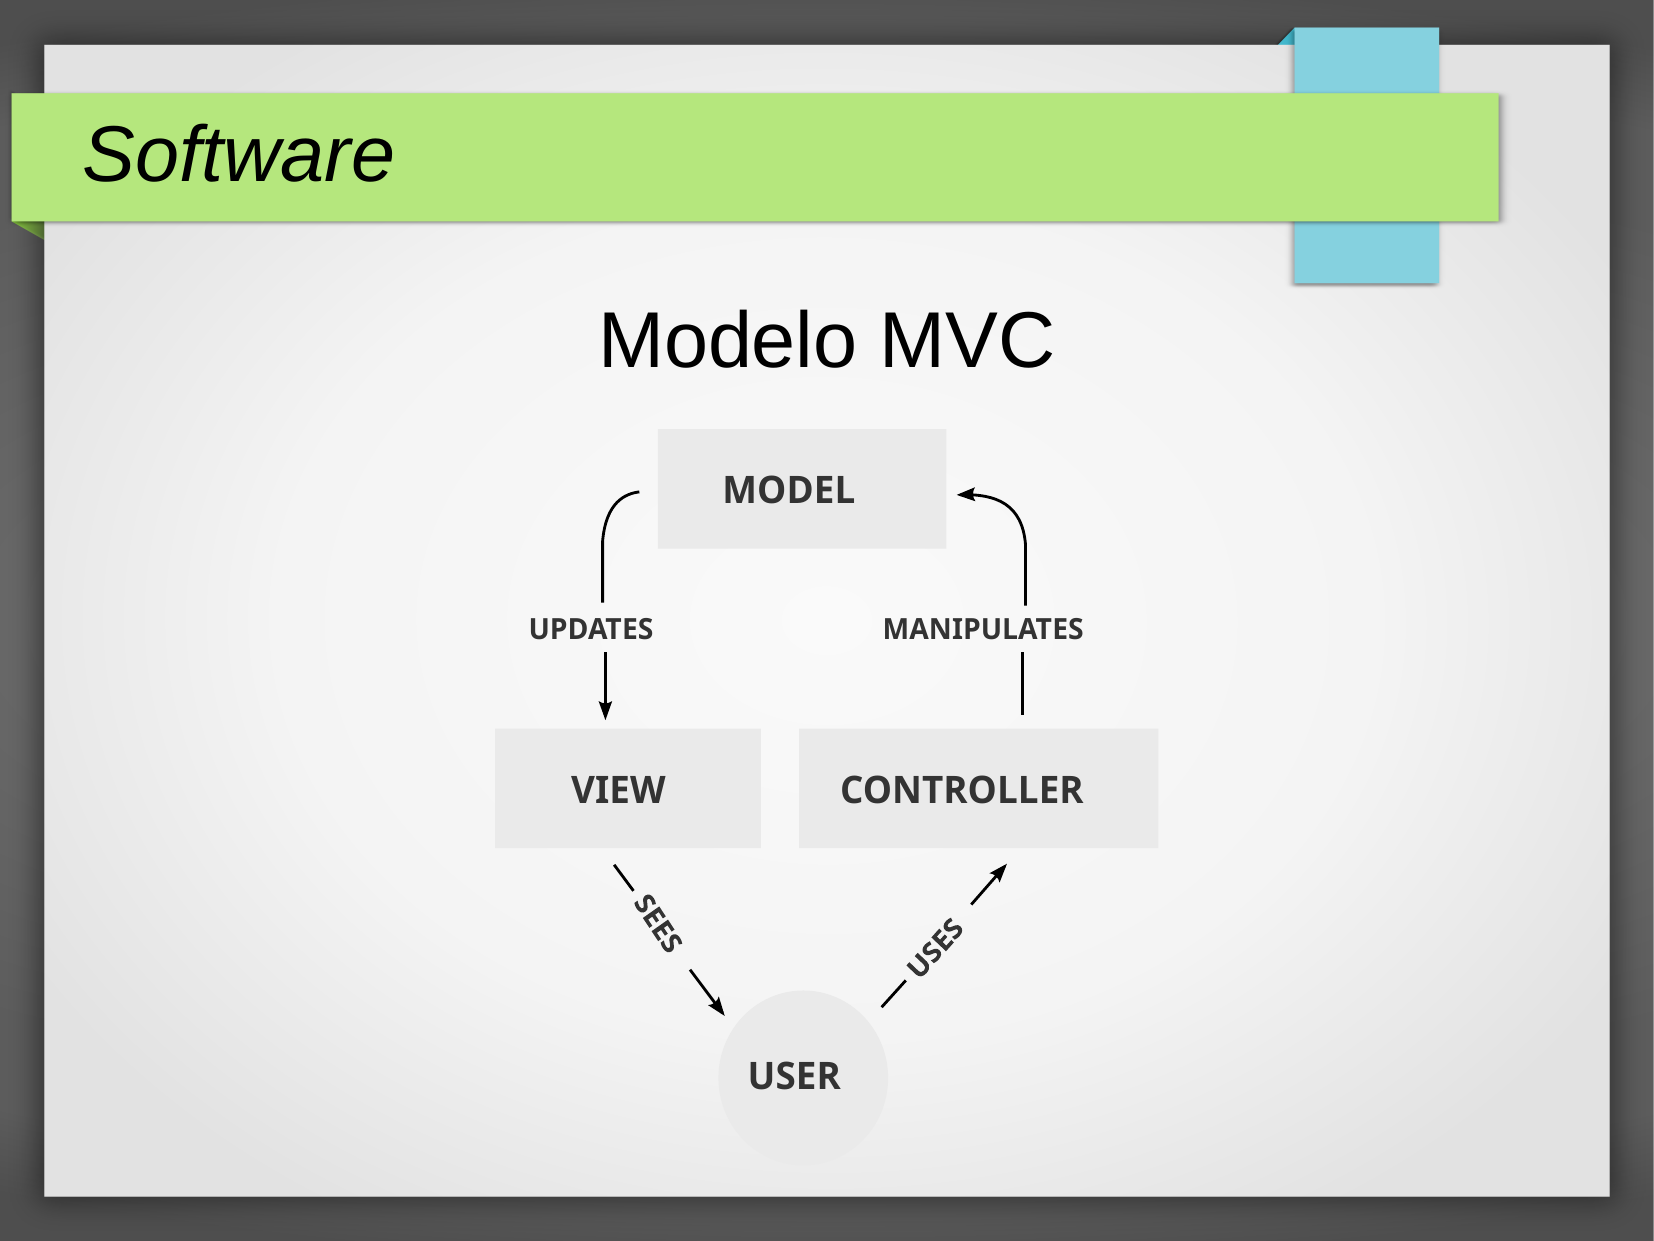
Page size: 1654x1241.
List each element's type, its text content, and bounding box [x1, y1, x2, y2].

title Software [82, 94, 1264, 213]
picture [0, 0, 1654, 1241]
list Modelo MVC [82, 295, 1571, 438]
